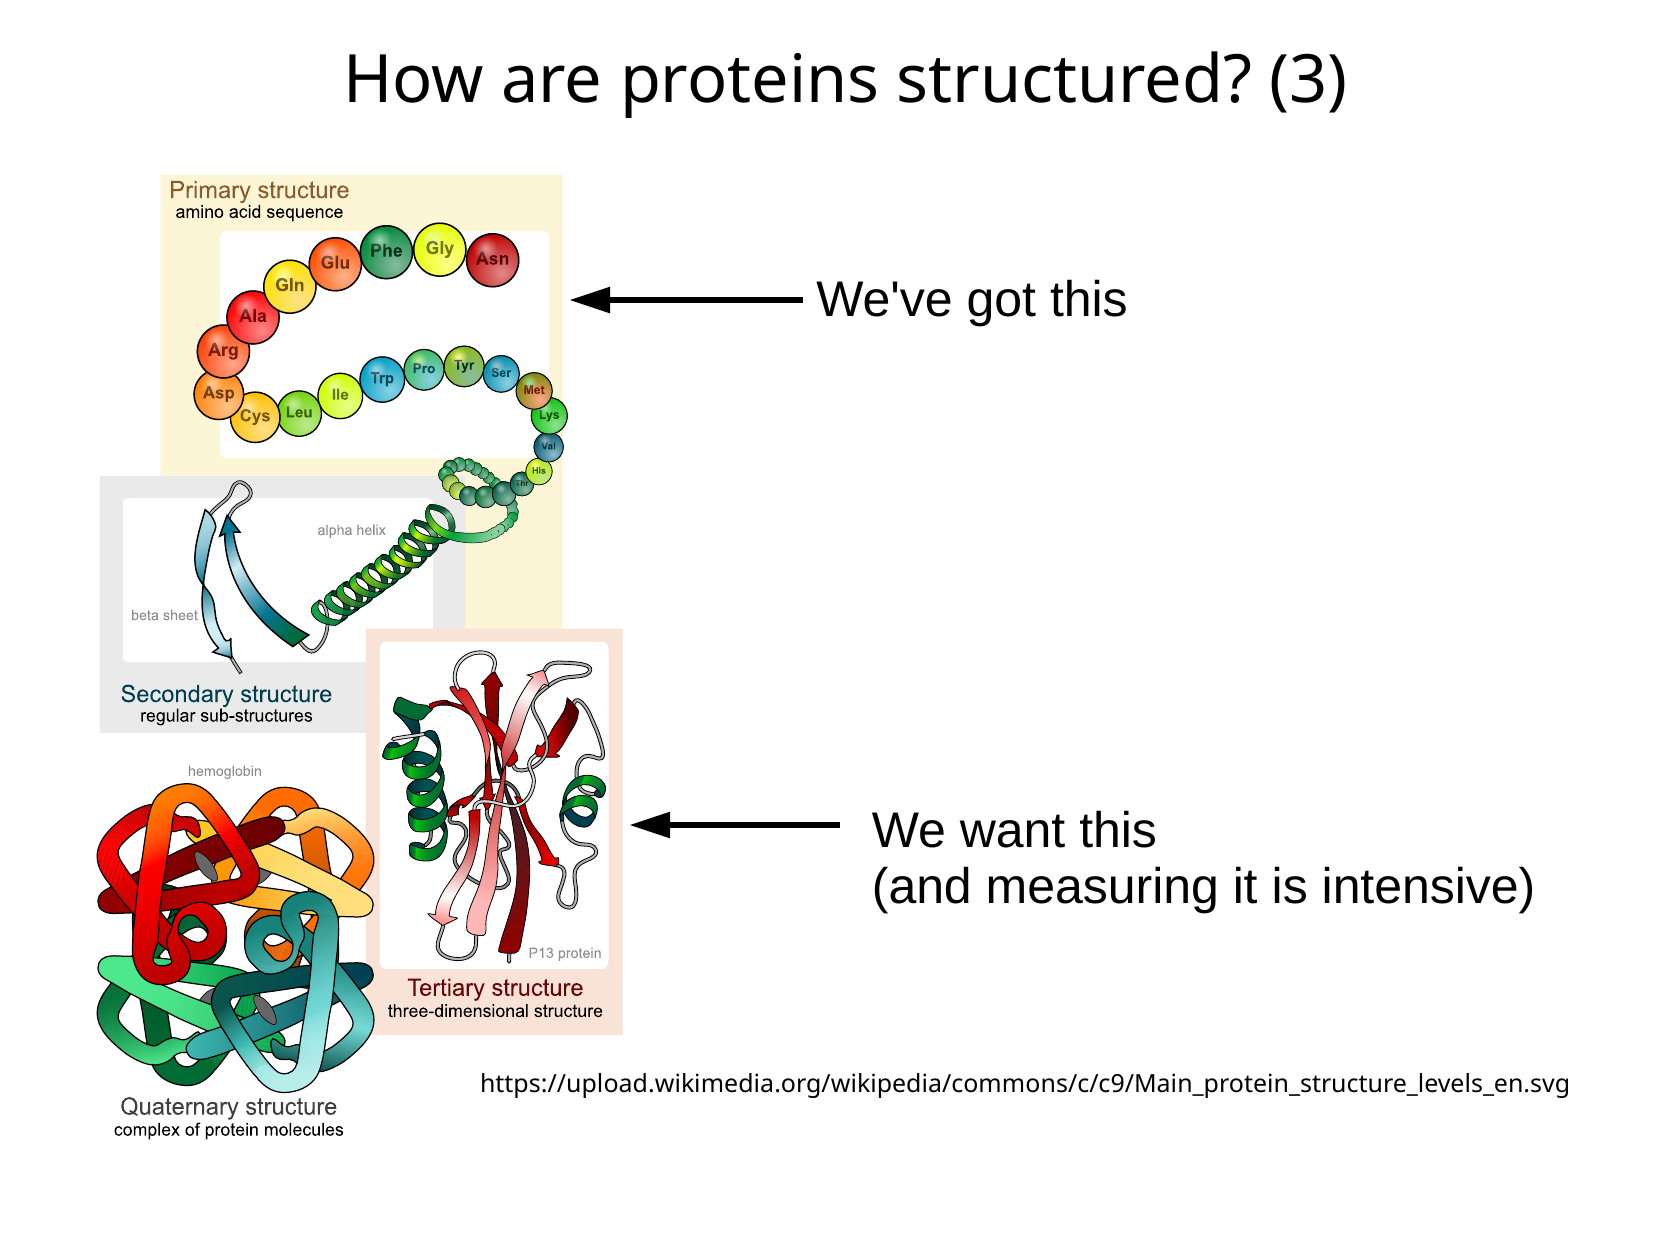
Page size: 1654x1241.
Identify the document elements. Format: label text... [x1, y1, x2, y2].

title How are proteins structured? (3) [84, 0, 1573, 181]
picture [75, 165, 641, 1165]
text_box We want this (and measuring it is intensive) [857, 795, 1576, 923]
list https://upload.wikimedia.org/wikipedia/commons/c/c9/Main_protein_structure_levels_en.svg [480, 1065, 1654, 1241]
text_box We've got this [801, 264, 1143, 336]
